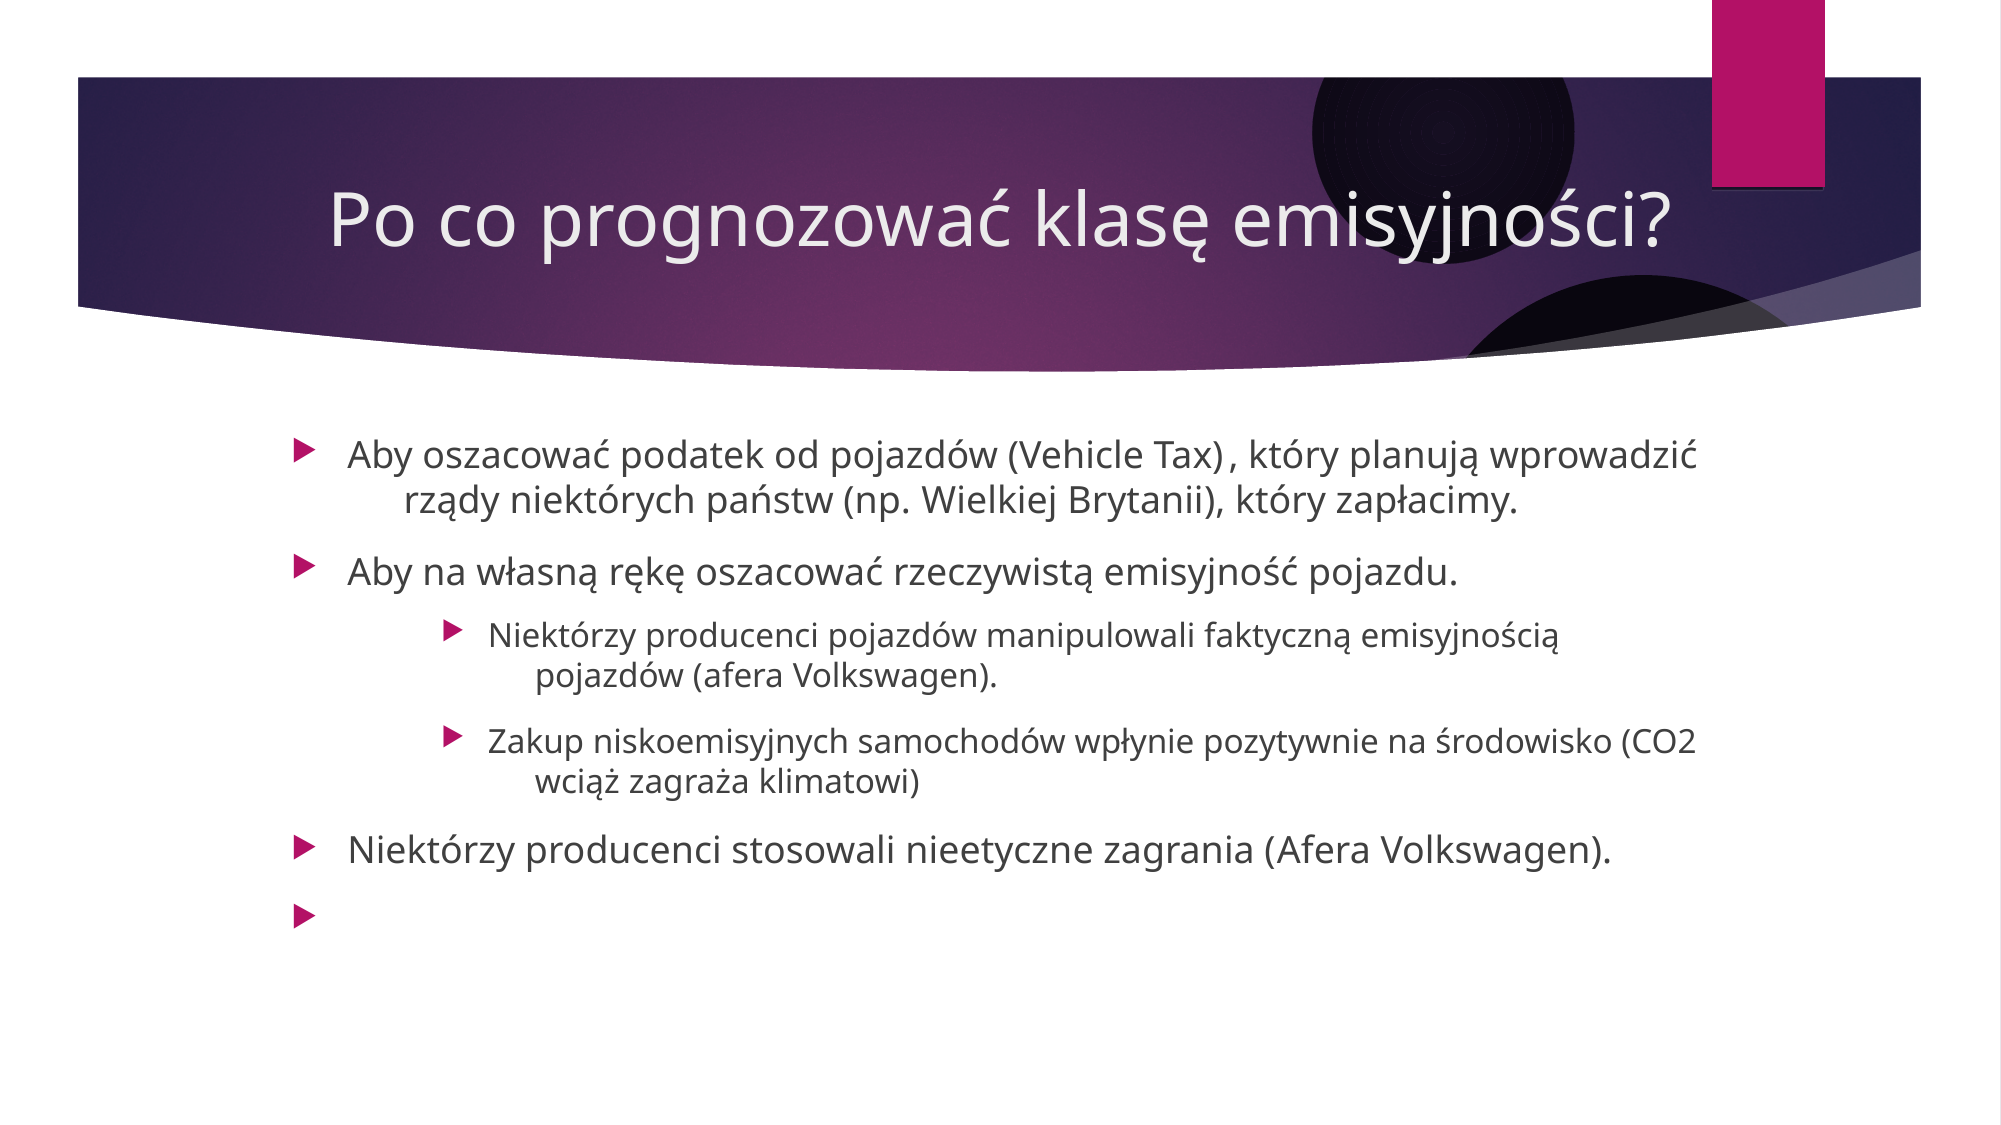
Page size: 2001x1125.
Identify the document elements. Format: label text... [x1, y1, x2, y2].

list Aby oszacować podatek od pojazdów (Vehicle Tax) , który planują wprowadzić rządy niektórych państw (np. Wielkiej Brytanii), który zapłacimy. Aby na własną rękę oszacować rzeczywistą emisyjność pojazdu. Niektórzy producenci pojazdów manipulowali faktyczną emisyjnością pojazdów (afera Volkswagen). Zakup niskoemisyjnych samochodów wpłynie pozytywnie na środowisko (CO2 wciąż zagraża klimatowi) Niektórzy producenci stosowali nieetyczne zagrania (Afera Volkswagen). [276, 423, 1724, 985]
title Po co prognozować klasę emisyjności? [281, 158, 1719, 275]
